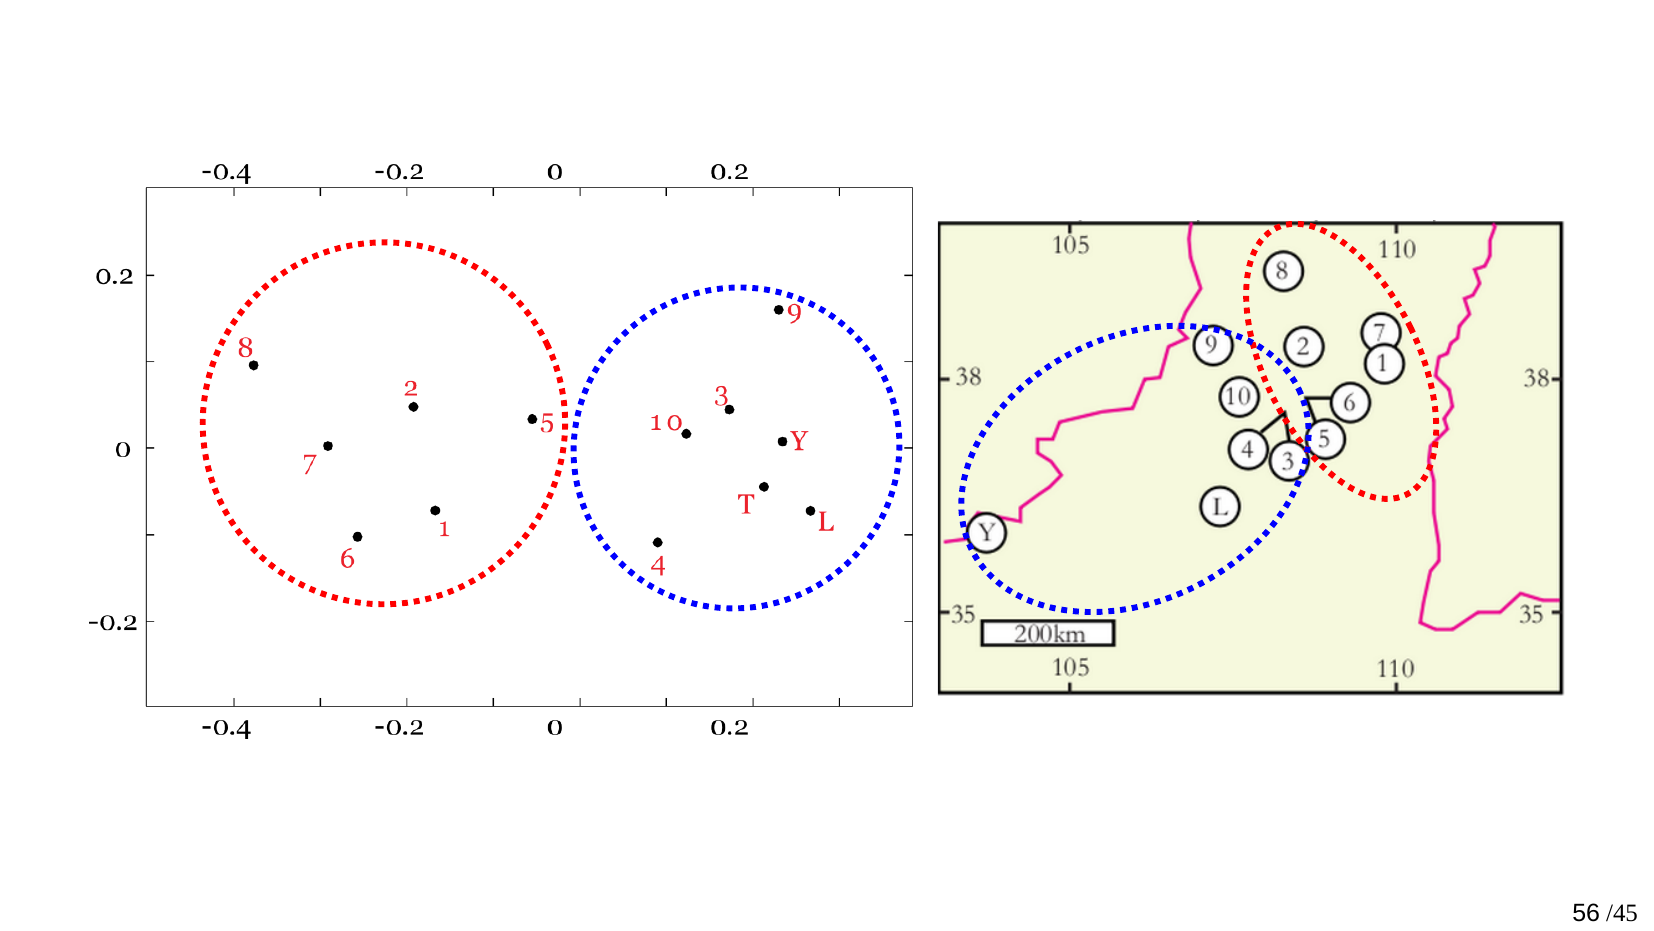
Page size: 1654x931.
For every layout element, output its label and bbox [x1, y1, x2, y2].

picture [89, 164, 913, 739]
picture [937, 220, 1565, 697]
